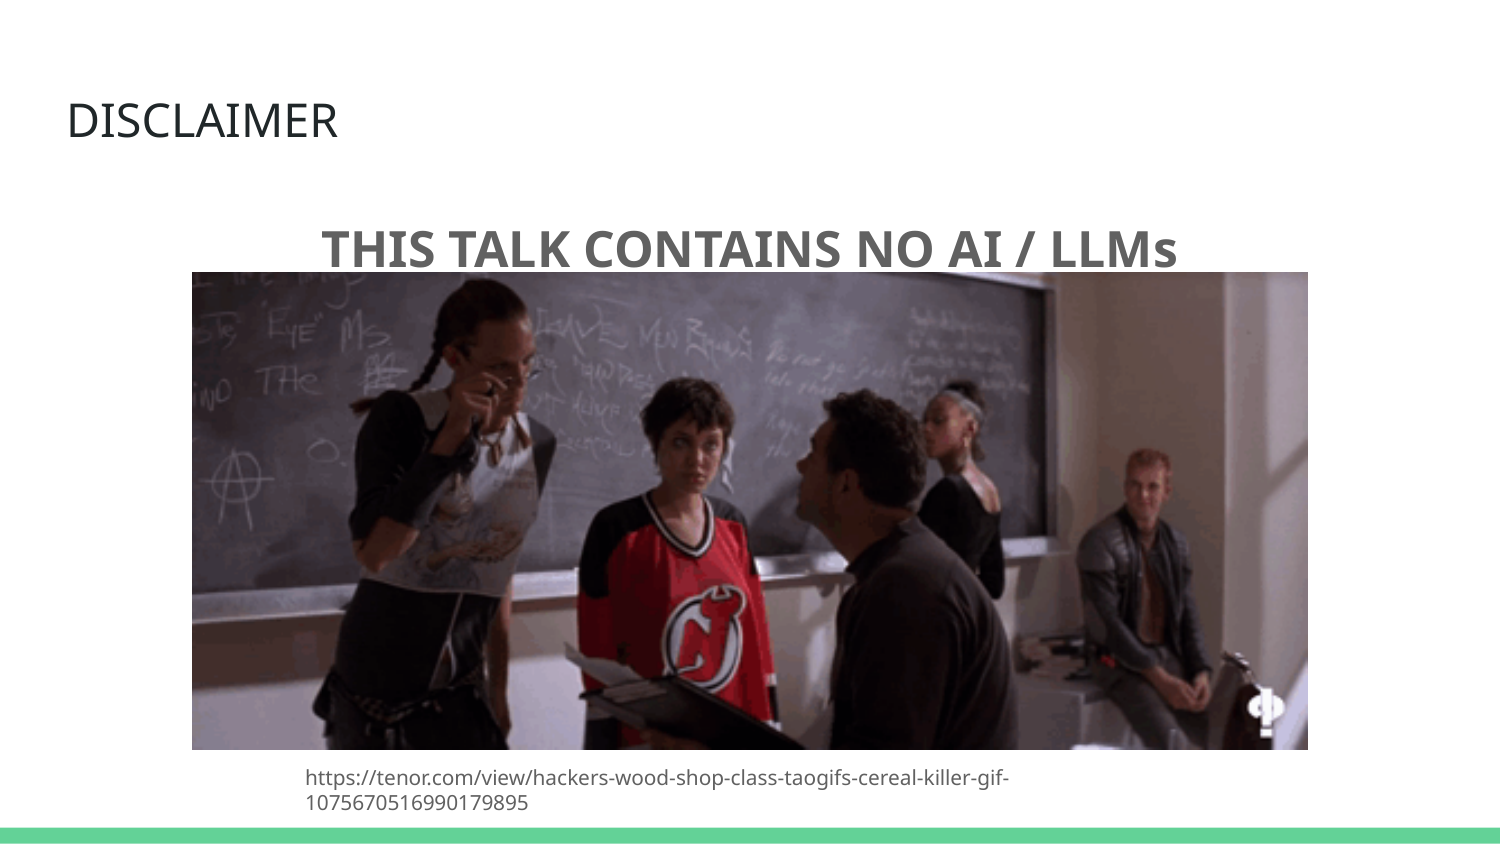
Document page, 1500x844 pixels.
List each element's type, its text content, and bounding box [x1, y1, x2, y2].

title DISCLAIMER [51, 72, 1449, 167]
text_box https://tenor.com/view/hackers-wood-shop-class-taogifs-cereal-killer-gif-1075670516990179895 [290, 749, 1210, 791]
list THIS TALK CONTAINS NO AI / LLMs [51, 189, 1449, 750]
picture [192, 272, 1308, 750]
